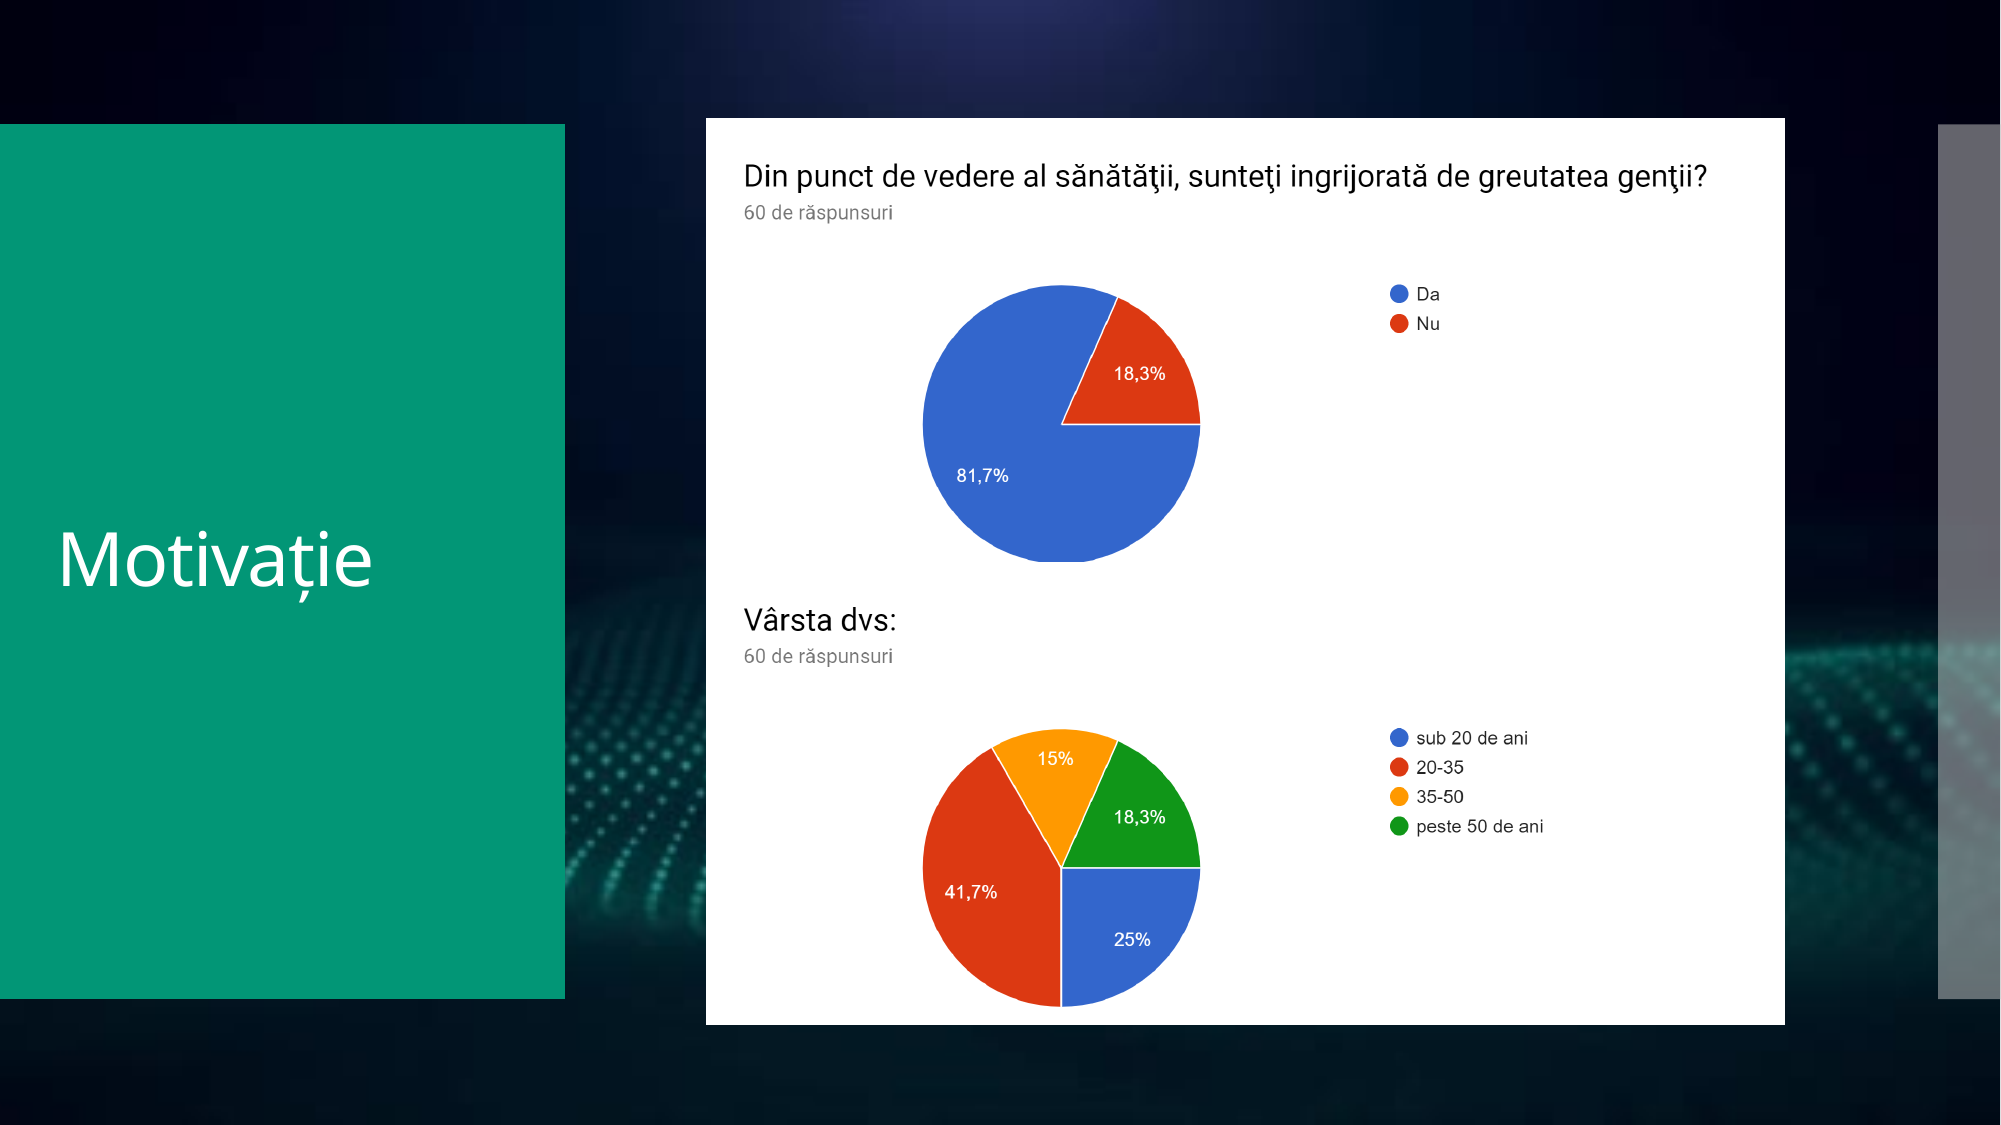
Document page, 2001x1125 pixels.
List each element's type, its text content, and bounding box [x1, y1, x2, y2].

title Motivaţie [41, 184, 526, 940]
picture [706, 118, 1785, 1025]
